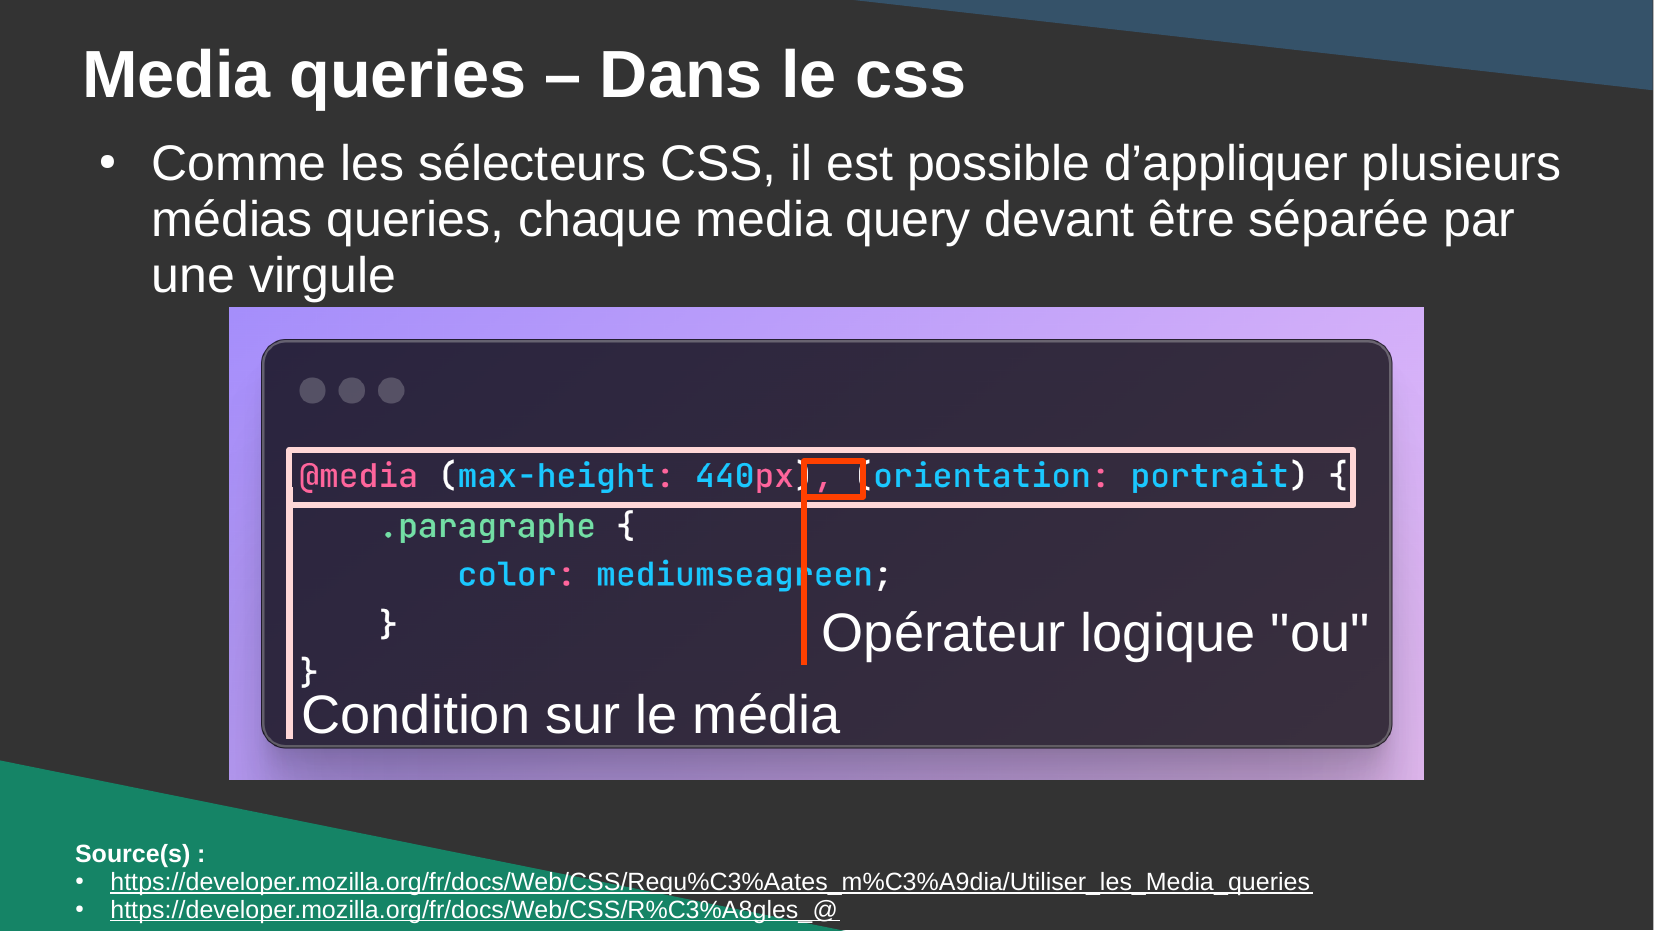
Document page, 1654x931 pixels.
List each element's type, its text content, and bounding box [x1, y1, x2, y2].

title Media queries – Dans le css [82, 37, 1571, 122]
title Opérateur logique "ou" [821, 602, 1389, 663]
text_box [853, 0, 1653, 91]
title Condition sur le média [301, 685, 928, 746]
list Comme les sélecteurs CSS, il est possible d’appliquer plusieurs médias queries, chaque media query devant être séparée par une virgule [80, 135, 1605, 308]
picture [229, 308, 1424, 780]
text_box Source(s) : https://developer.mozilla.org/fr/docs/Web/CSS/Requ%C3%Aates_m%C3%A9dia/Utiliser_les_Media_queries https://developer.mozilla.org/fr/docs/Web/CSS/R%C3%A8gles_@ [60, 832, 1546, 931]
text_box [0, 760, 355, 931]
